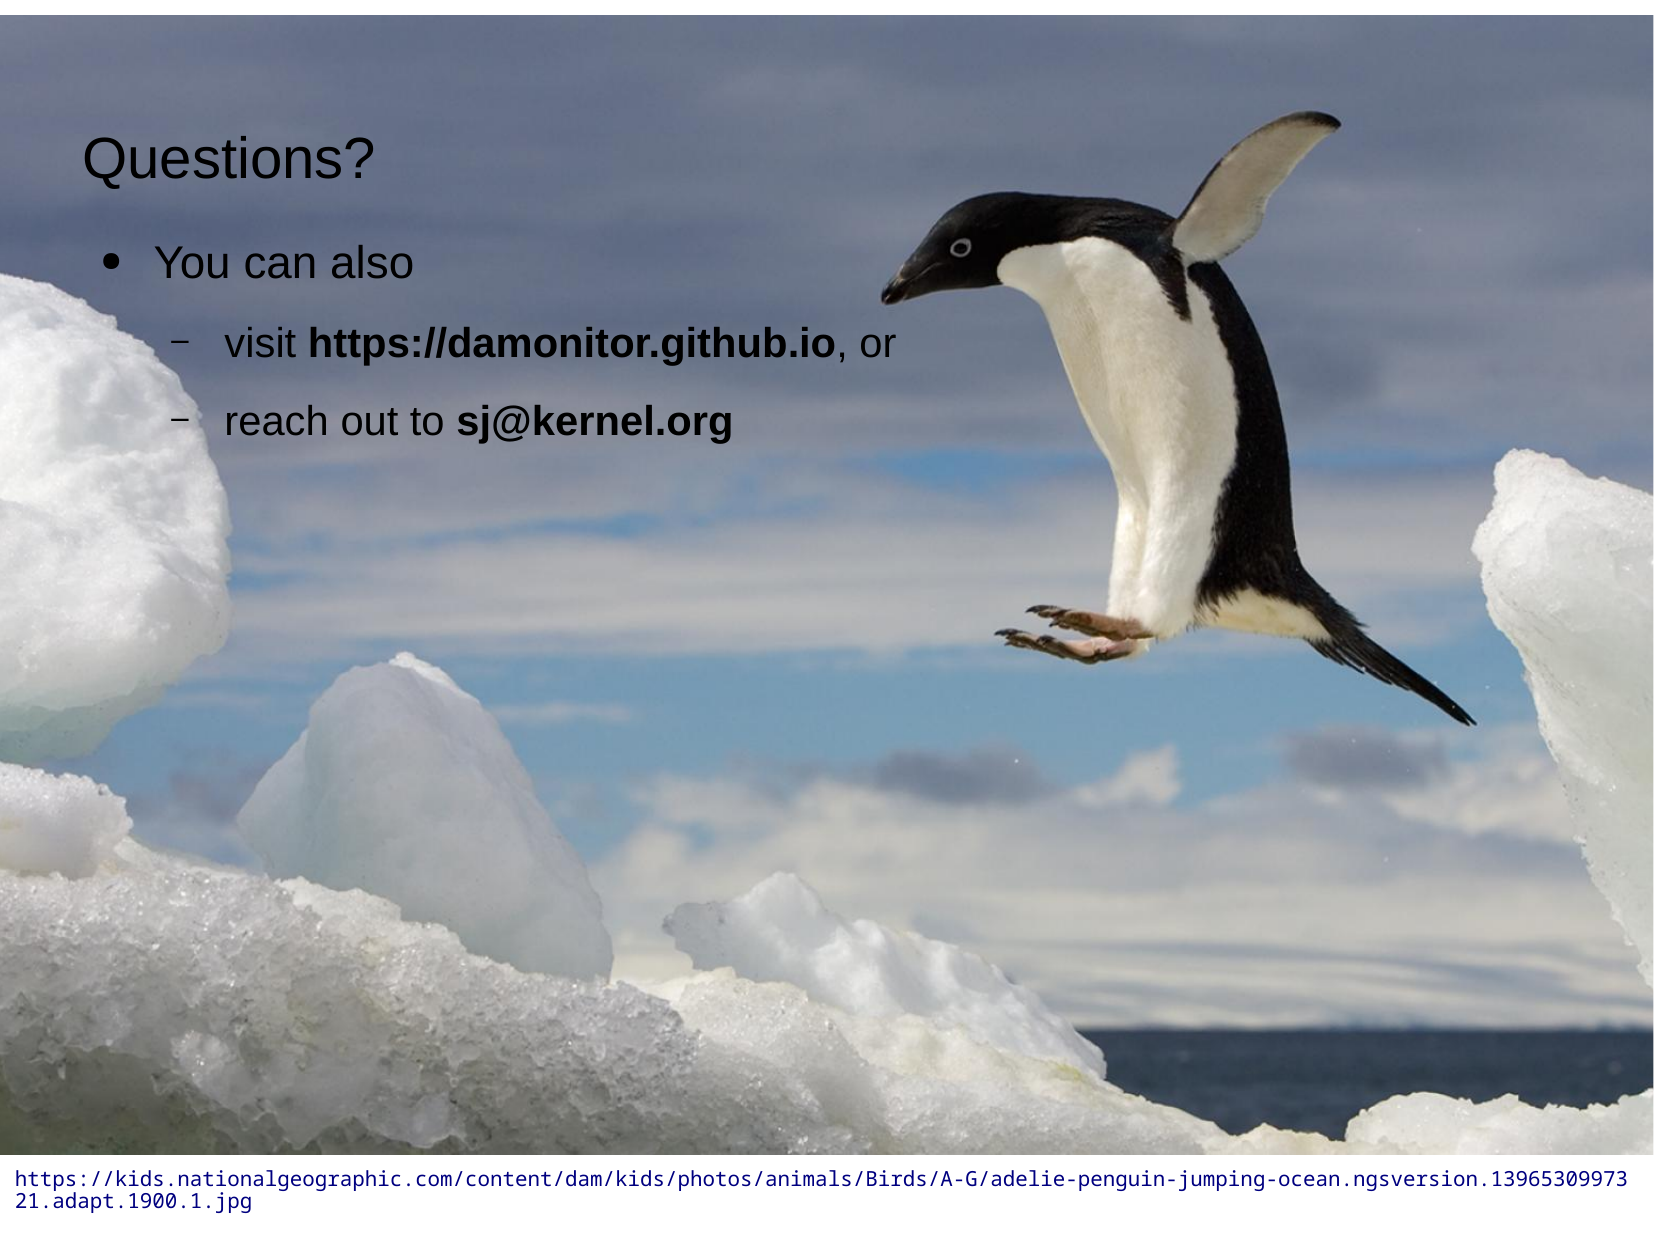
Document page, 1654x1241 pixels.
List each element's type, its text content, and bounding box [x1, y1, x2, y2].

list You can also visit https://damonitor.github.io, or reach out to sj@kernel.org [82, 236, 1571, 1111]
picture [0, 15, 1654, 1156]
title Questions? [82, 108, 1571, 210]
text_box https://kids.nationalgeographic.com/content/dam/kids/photos/animals/Birds/A-G/adelie-penguin-jumping-ocean.ngsversion.1396530997321.adapt.1900.1.jpg [0, 1157, 1654, 1223]
